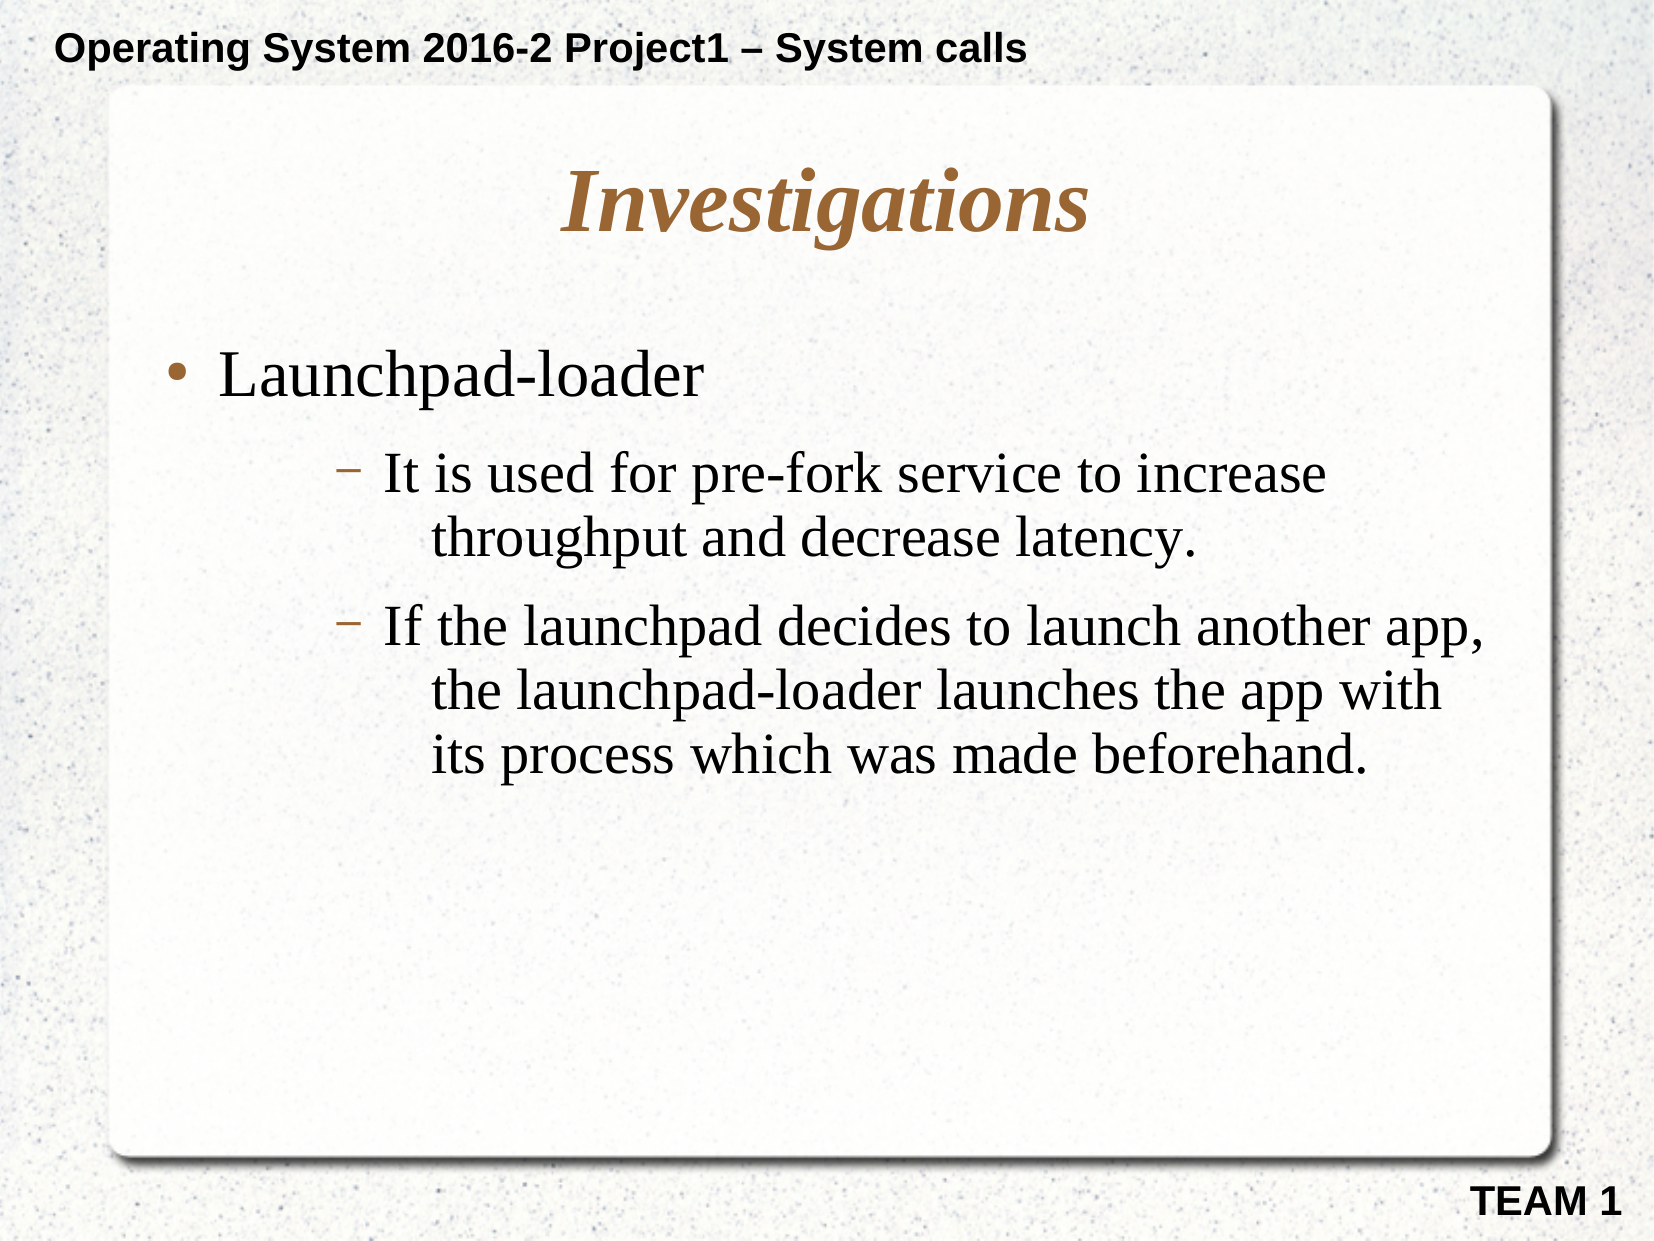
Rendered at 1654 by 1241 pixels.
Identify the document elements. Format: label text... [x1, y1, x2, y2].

picture [0, 0, 1654, 1241]
title Investigations [118, 96, 1536, 304]
text_box Operating System 2016-2 Project1 – System calls [39, 16, 1195, 79]
list Launchpad-loader It is used for pre-fork service to increase throughput and decrease latency. If the launchpad decides to launch another app, the launchpad-loader launches the app with its process which was made beforehand. [147, 336, 1506, 1042]
text_box TEAM 1 [1455, 1170, 1651, 1232]
